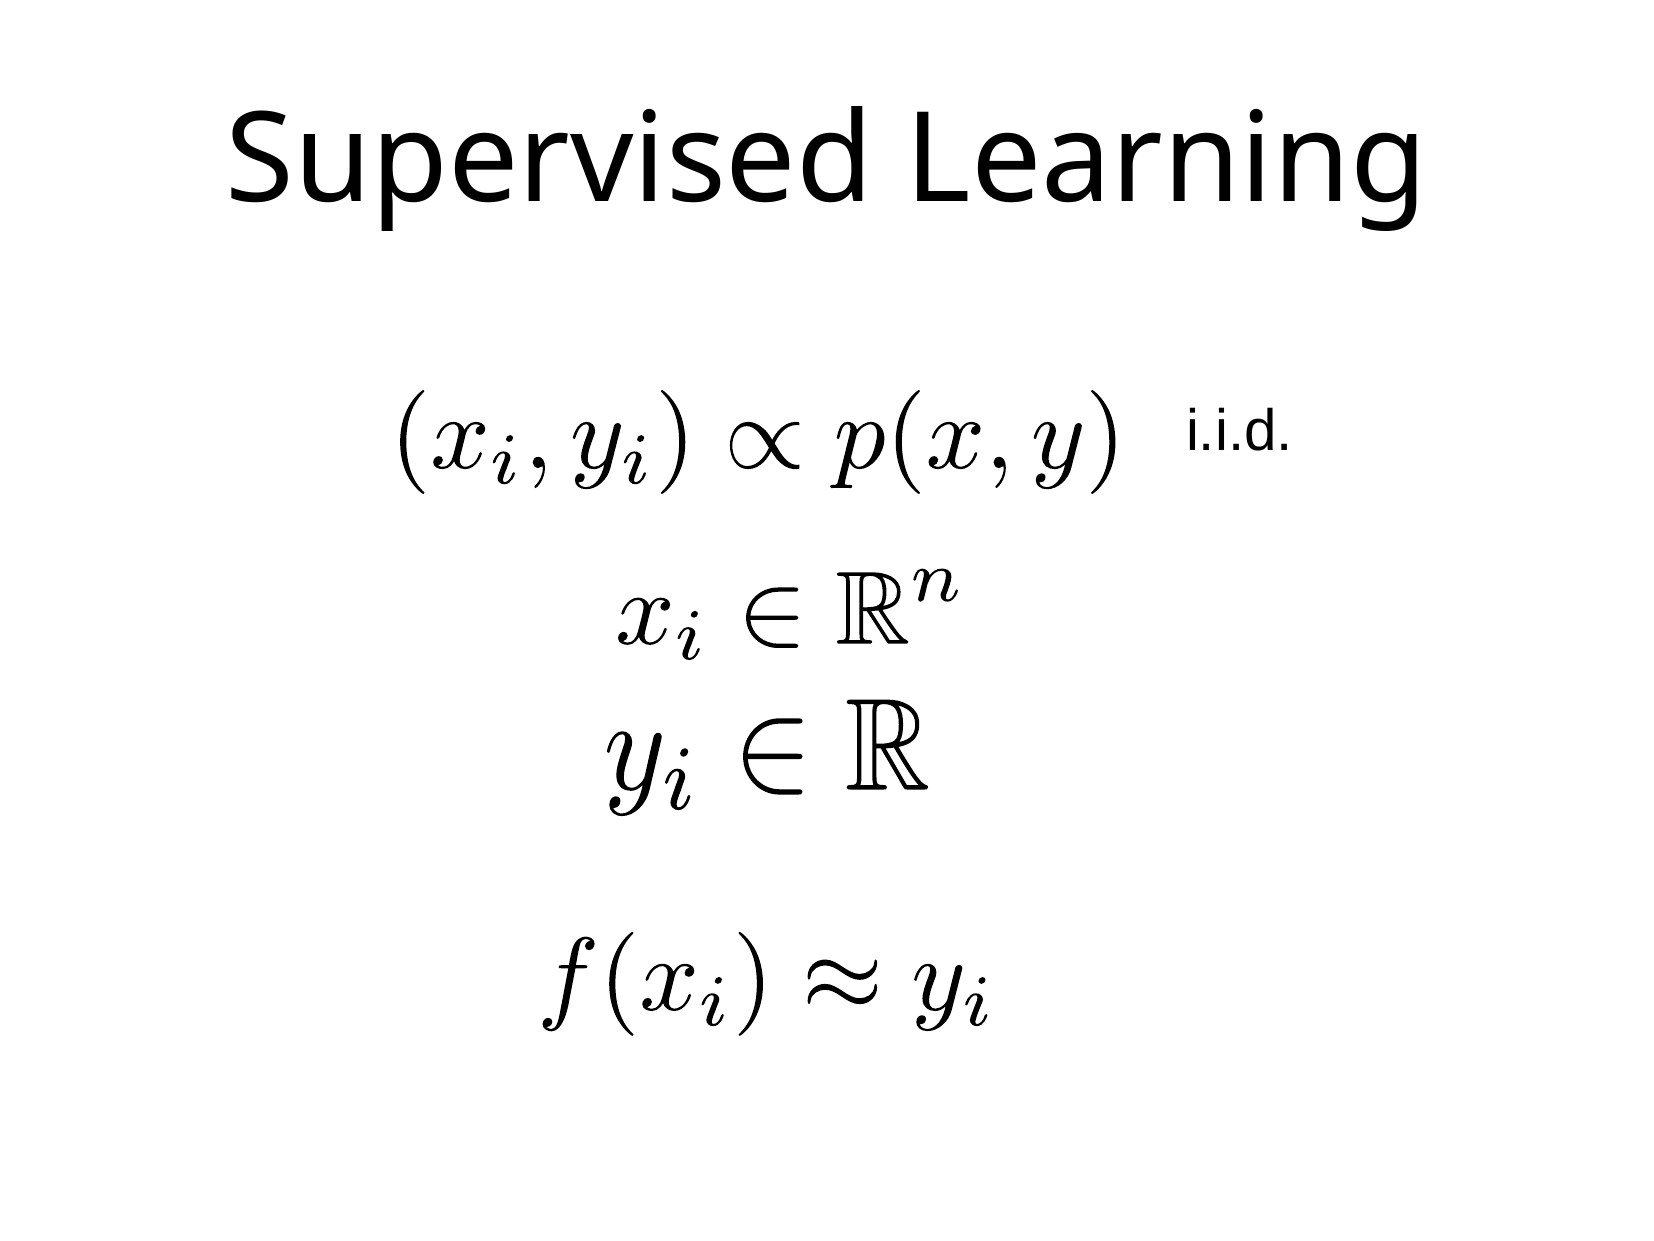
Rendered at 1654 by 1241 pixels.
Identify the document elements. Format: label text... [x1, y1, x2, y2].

text_box [390, 390, 1126, 494]
text_box [537, 931, 992, 1036]
text_box i.i.d. [1155, 390, 1531, 470]
text_box [615, 568, 962, 661]
text_box [603, 699, 931, 817]
title Supervised Learning [82, 49, 1571, 257]
